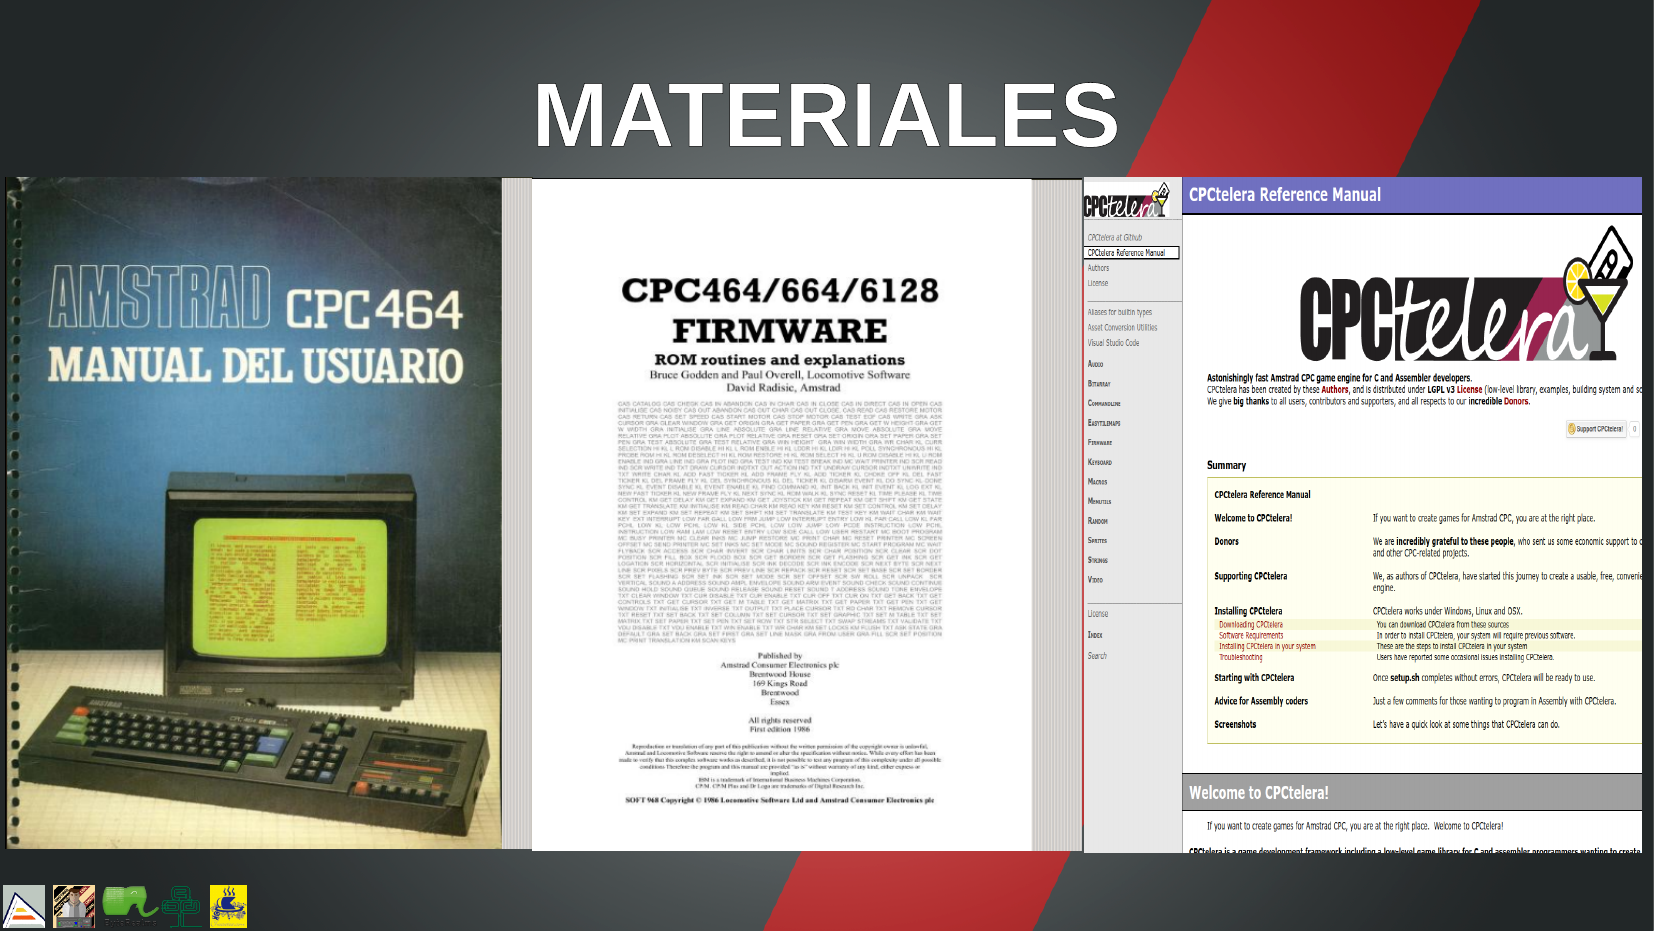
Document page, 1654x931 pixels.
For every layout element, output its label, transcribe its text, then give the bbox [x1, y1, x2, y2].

title MATERIALES [82, 37, 1571, 193]
picture [0, 0, 1654, 931]
